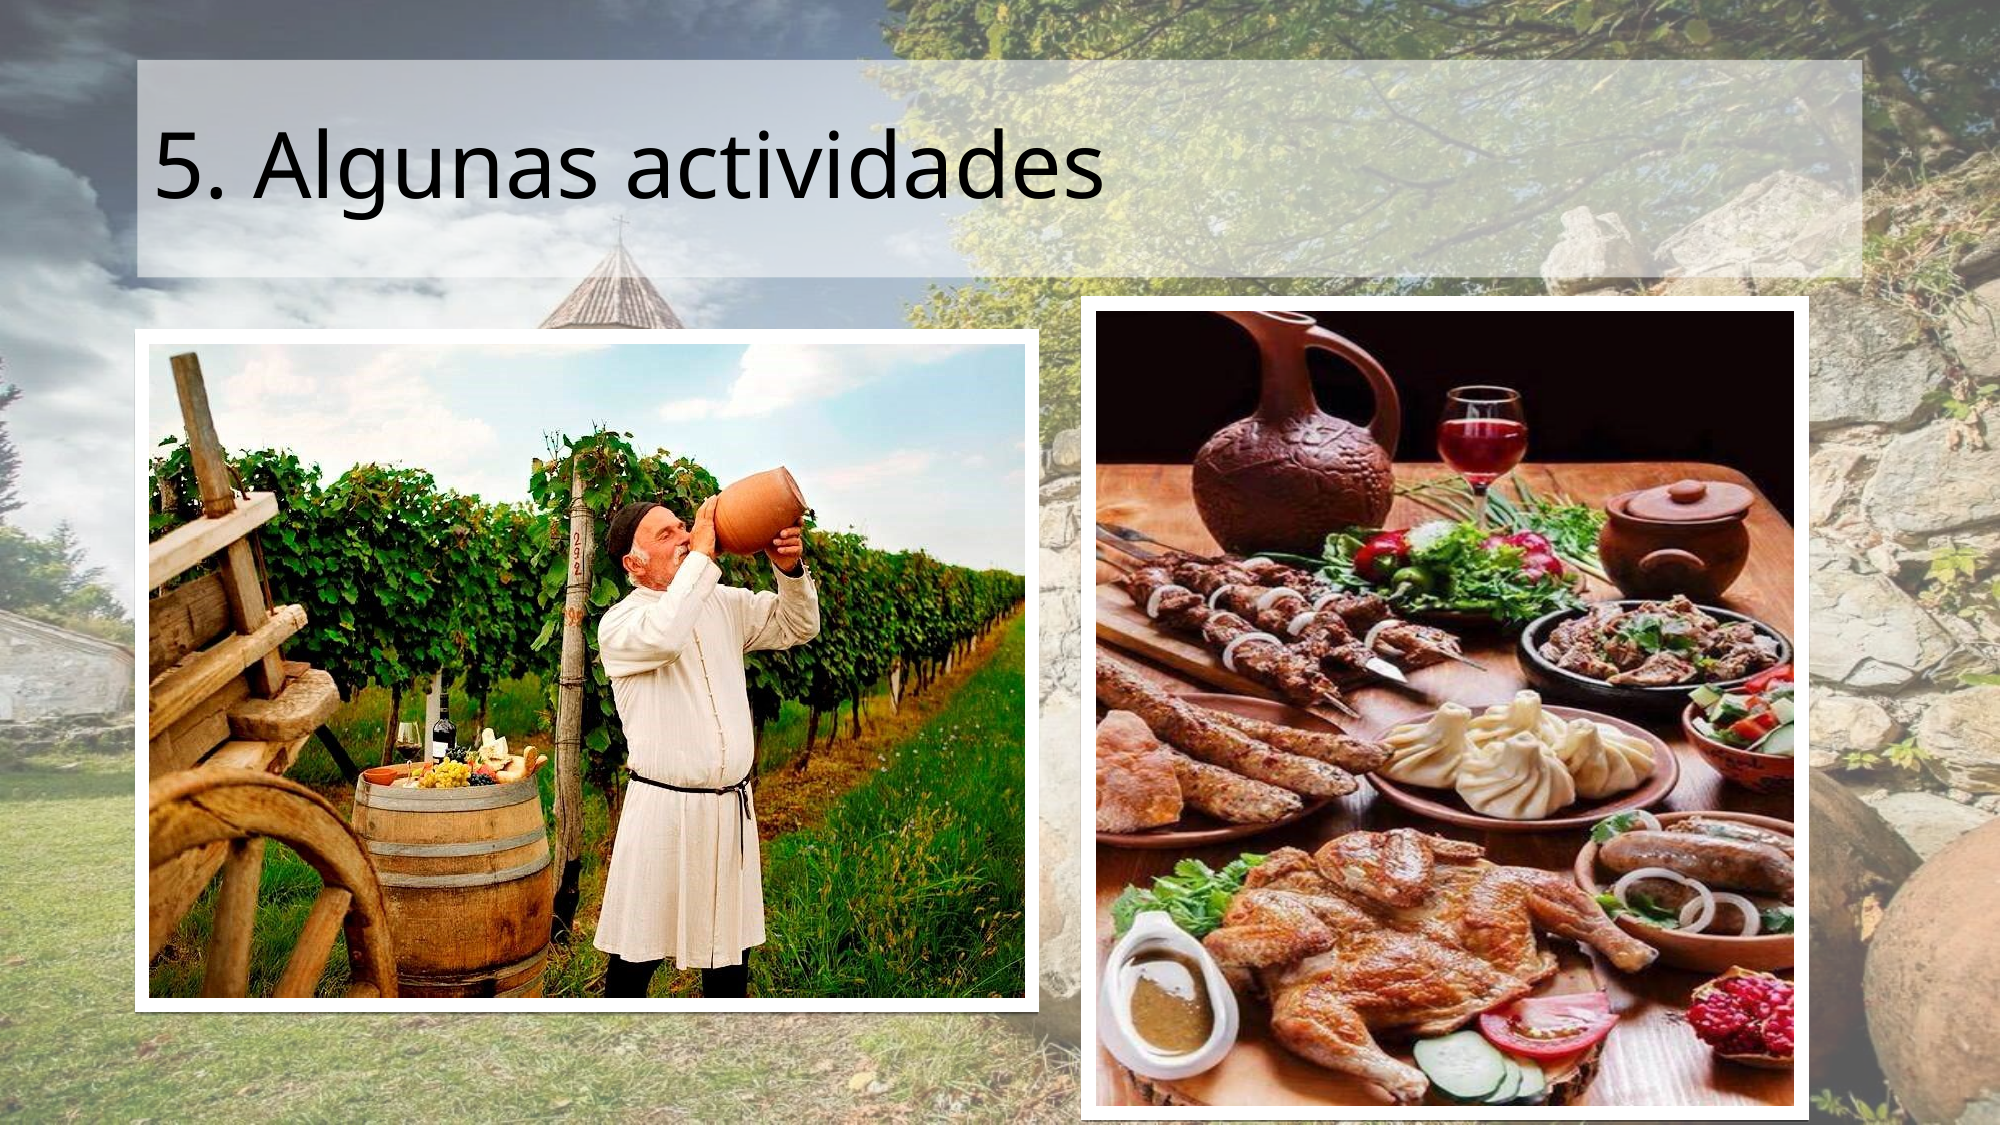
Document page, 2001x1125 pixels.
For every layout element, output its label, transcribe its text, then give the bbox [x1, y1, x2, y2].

title 5. Algunas actividades [137, 59, 1863, 278]
picture [1095, 310, 1795, 1106]
picture [149, 343, 1025, 998]
